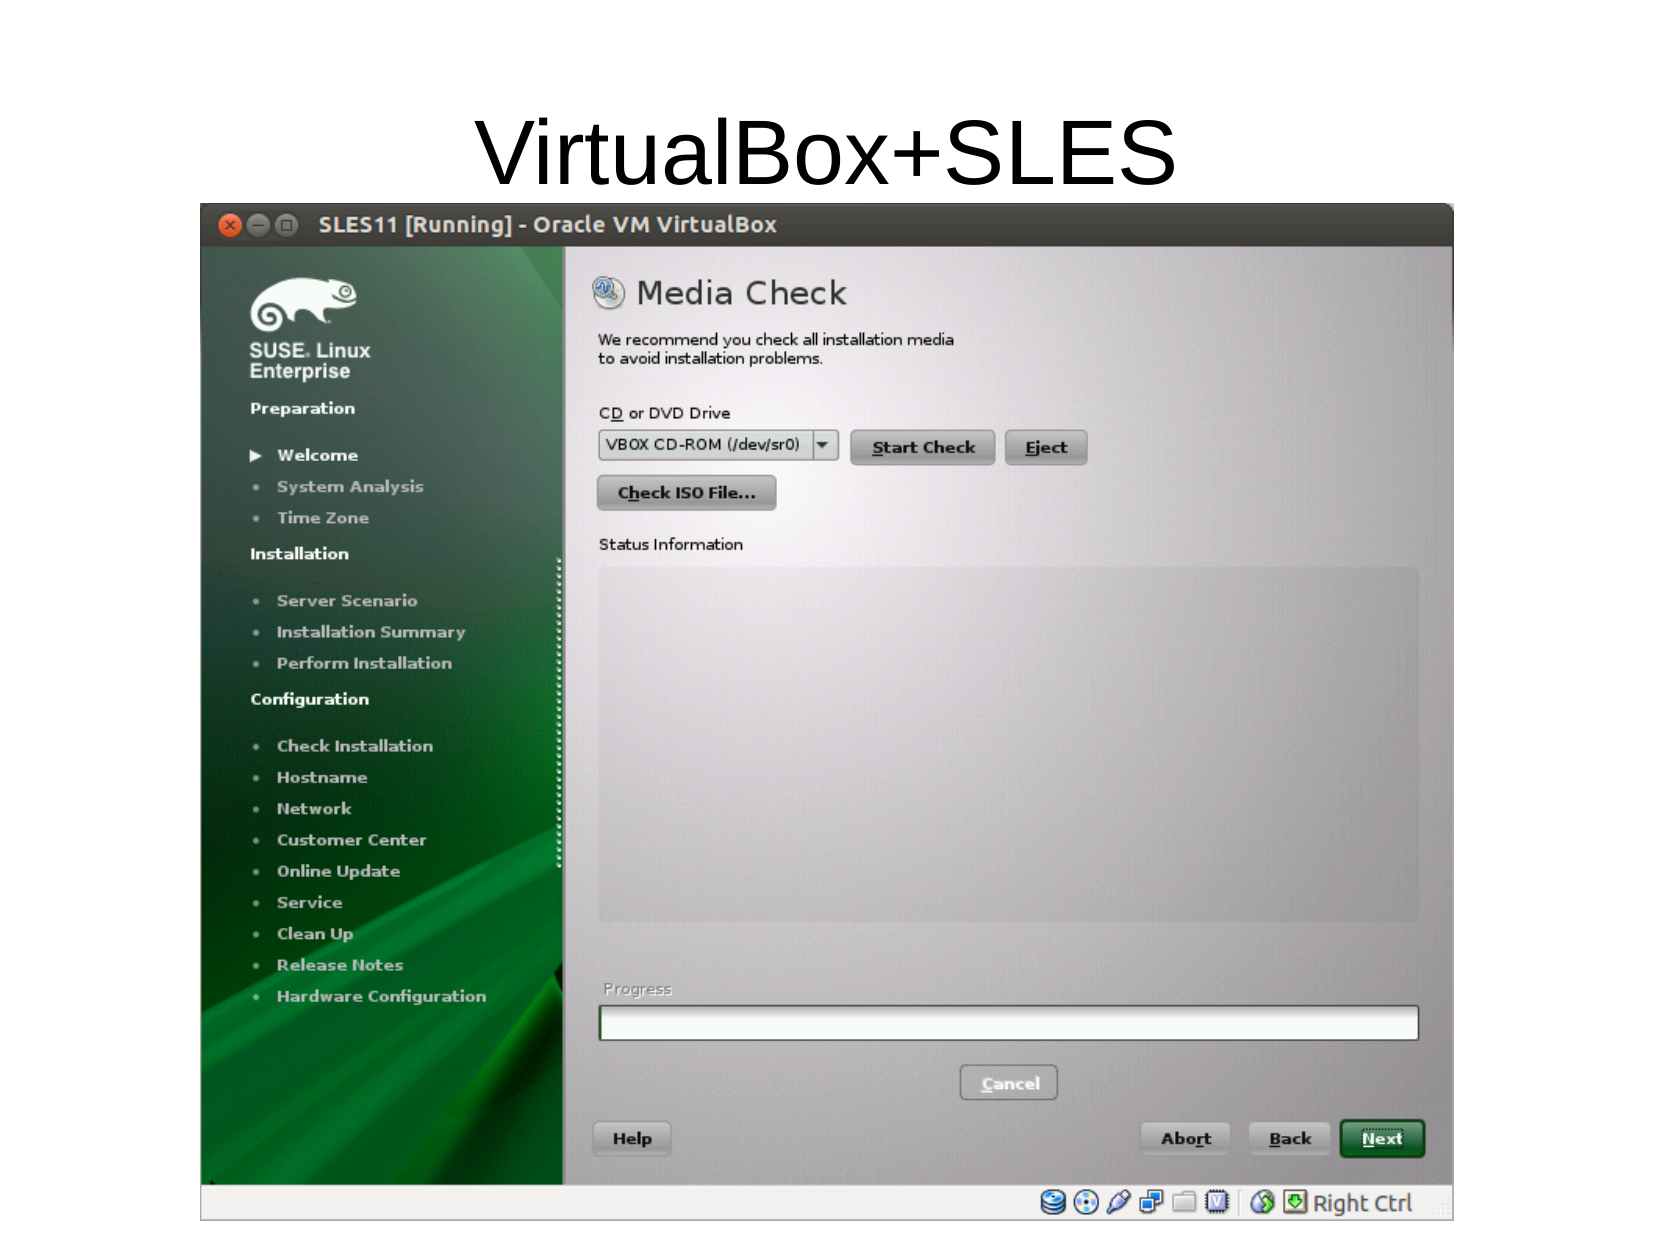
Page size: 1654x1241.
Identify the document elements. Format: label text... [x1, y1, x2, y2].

picture [200, 203, 1454, 1221]
title VirtualBox+SLES [82, 49, 1571, 257]
